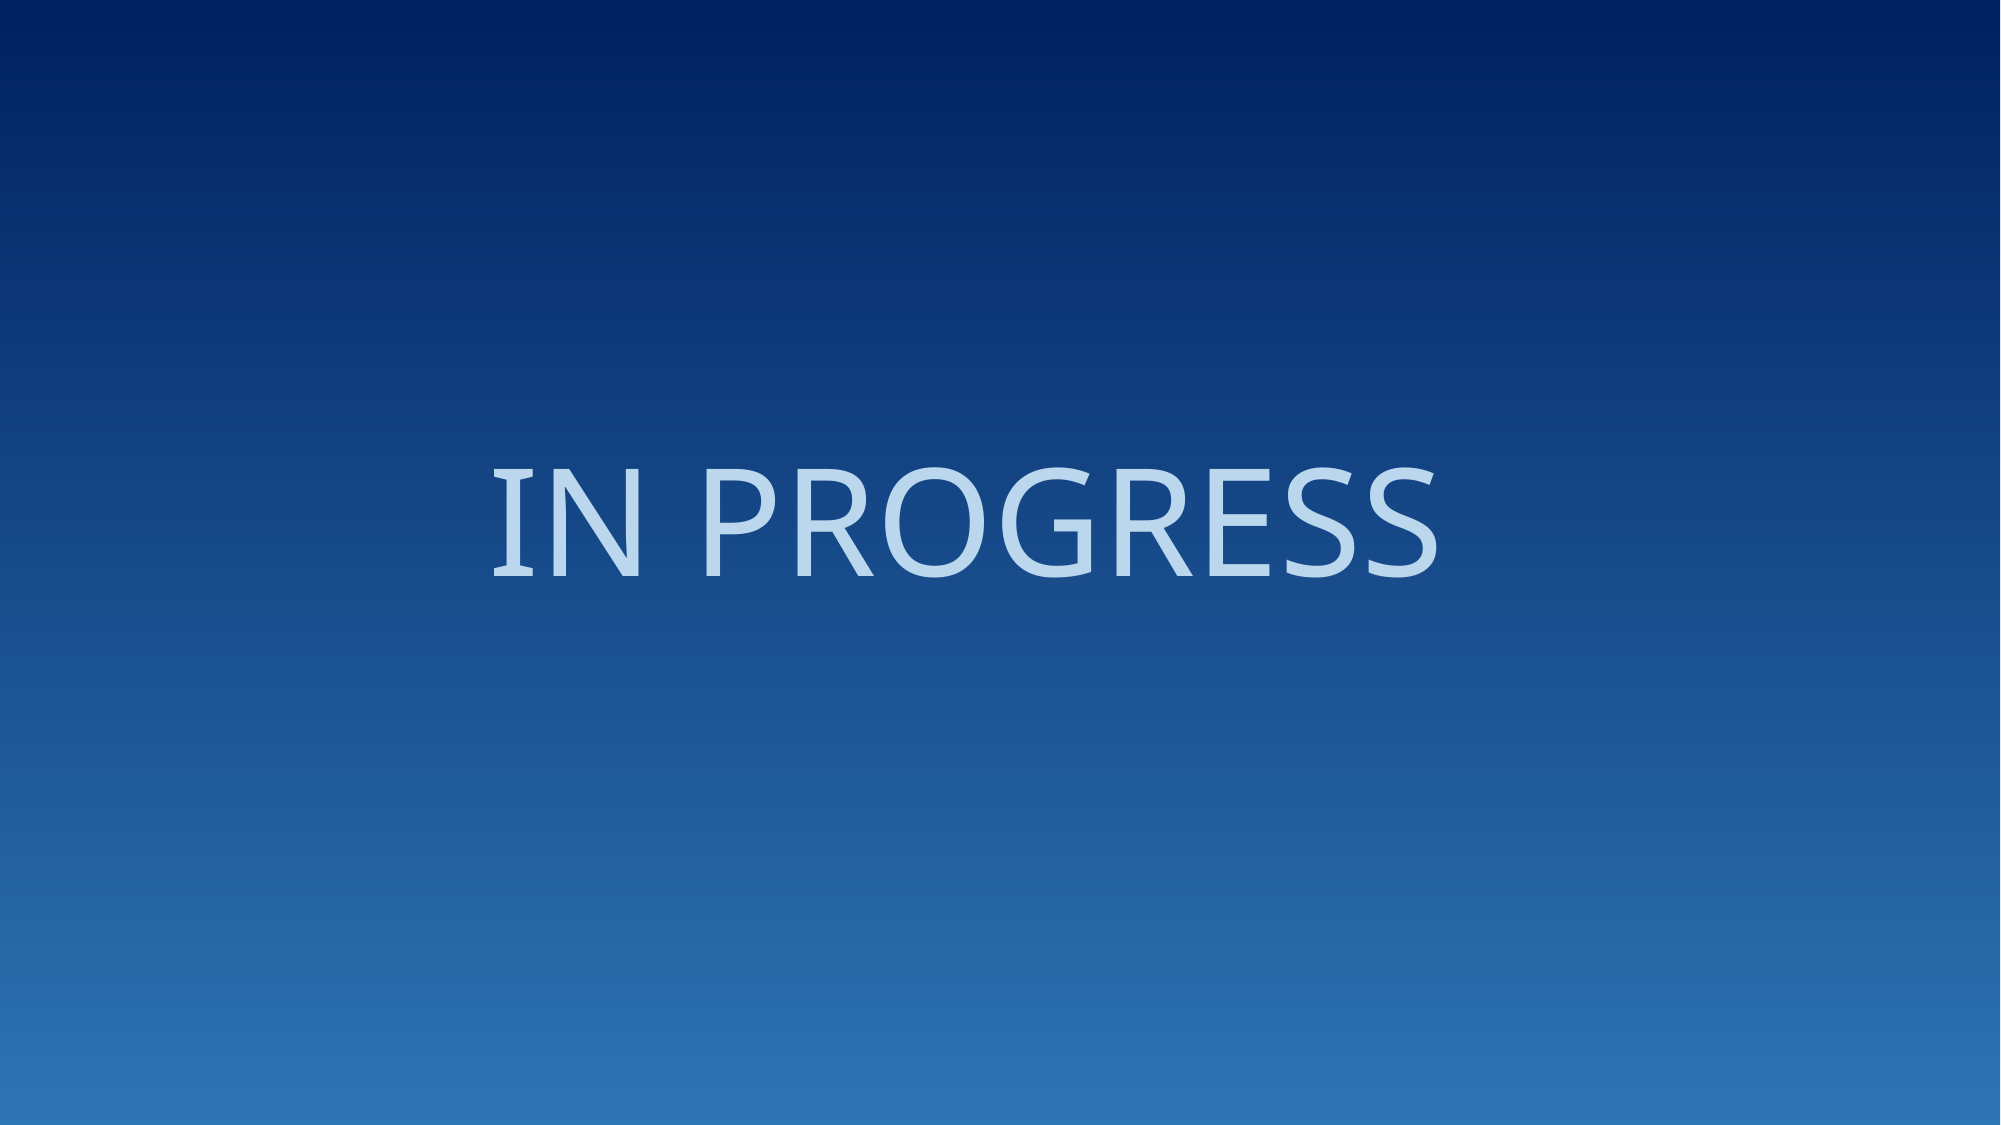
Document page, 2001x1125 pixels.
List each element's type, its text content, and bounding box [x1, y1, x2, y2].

text_box IN PROGRESS [379, 408, 1554, 604]
